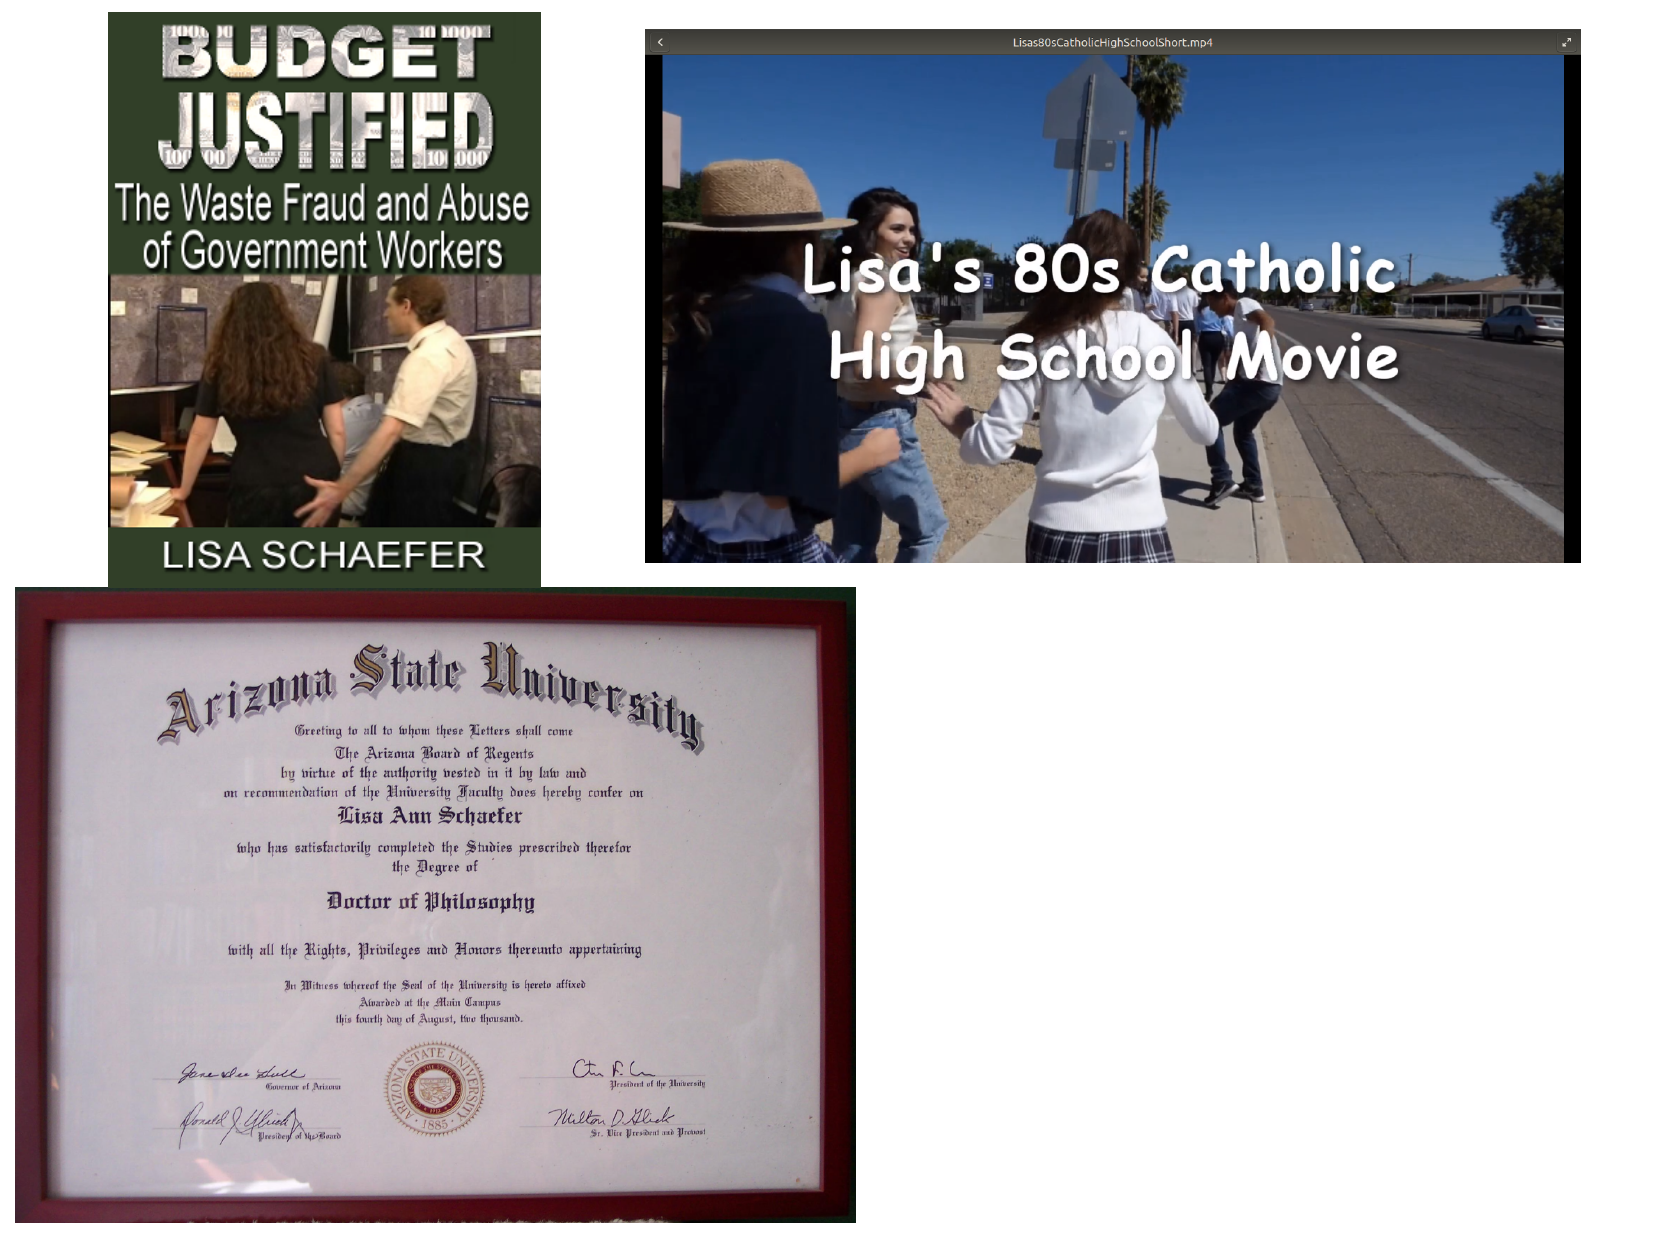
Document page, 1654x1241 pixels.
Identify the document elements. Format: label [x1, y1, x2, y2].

picture [645, 29, 1581, 563]
picture [15, 12, 856, 1223]
